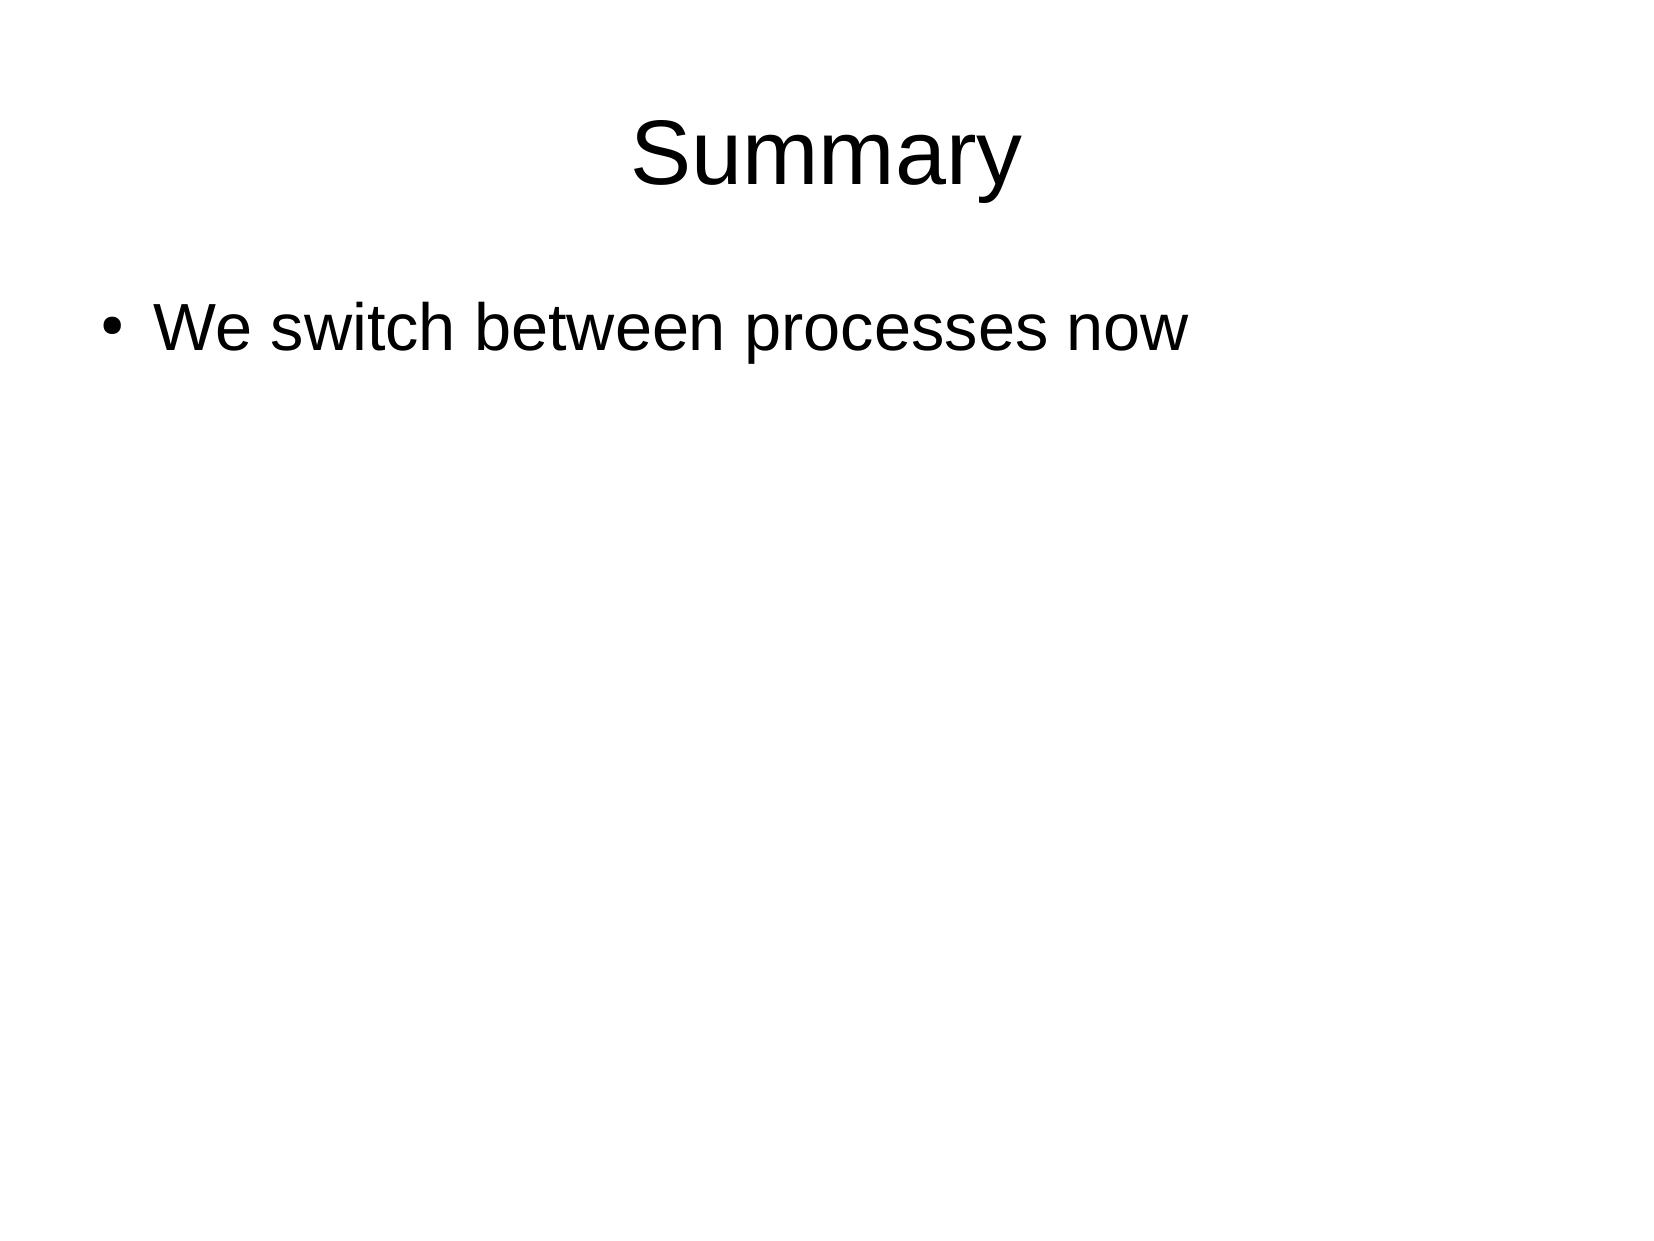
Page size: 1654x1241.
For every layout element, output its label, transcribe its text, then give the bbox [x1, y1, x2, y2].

list We switch between processes now [82, 290, 1571, 1010]
title Summary [82, 49, 1571, 257]
